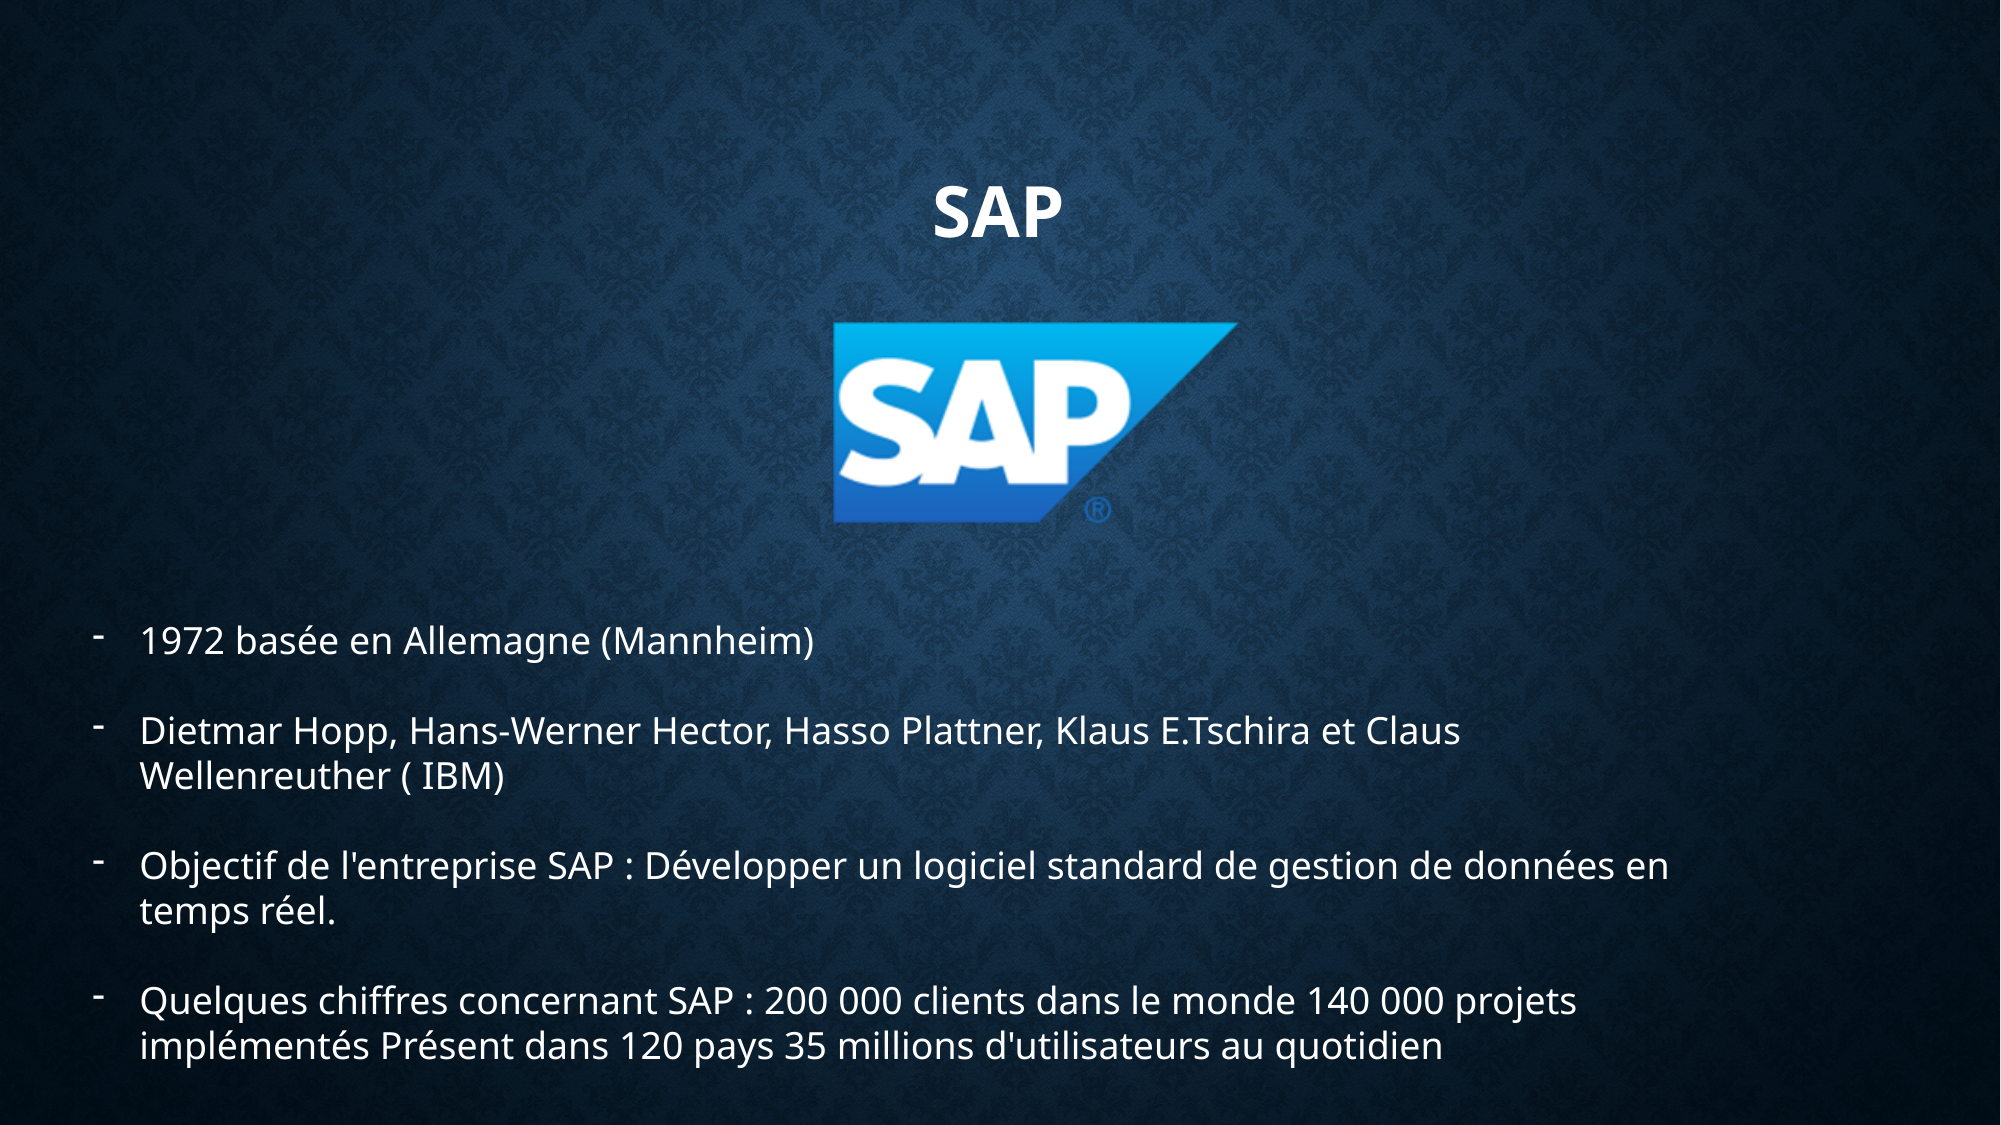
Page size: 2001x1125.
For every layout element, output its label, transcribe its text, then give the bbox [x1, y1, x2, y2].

text_box 1972 basée en Allemagne (Mannheim) Dietmar Hopp, Hans-Werner Hector, Hasso Plattner, Klaus E.Tschira et Claus Wellenreuther ( IBM) Objectif de l'entreprise SAP : Développer un logiciel standard de gestion de données en temps réel. Quelques chiffres concernant SAP : 200 000 clients dans le monde 140 000 projets implémentés Présent dans 120 pays 35 millions d'utilisateurs au quotidien [77, 609, 1715, 1121]
title SAP [149, 99, 1849, 318]
picture [0, 0, 2001, 1125]
